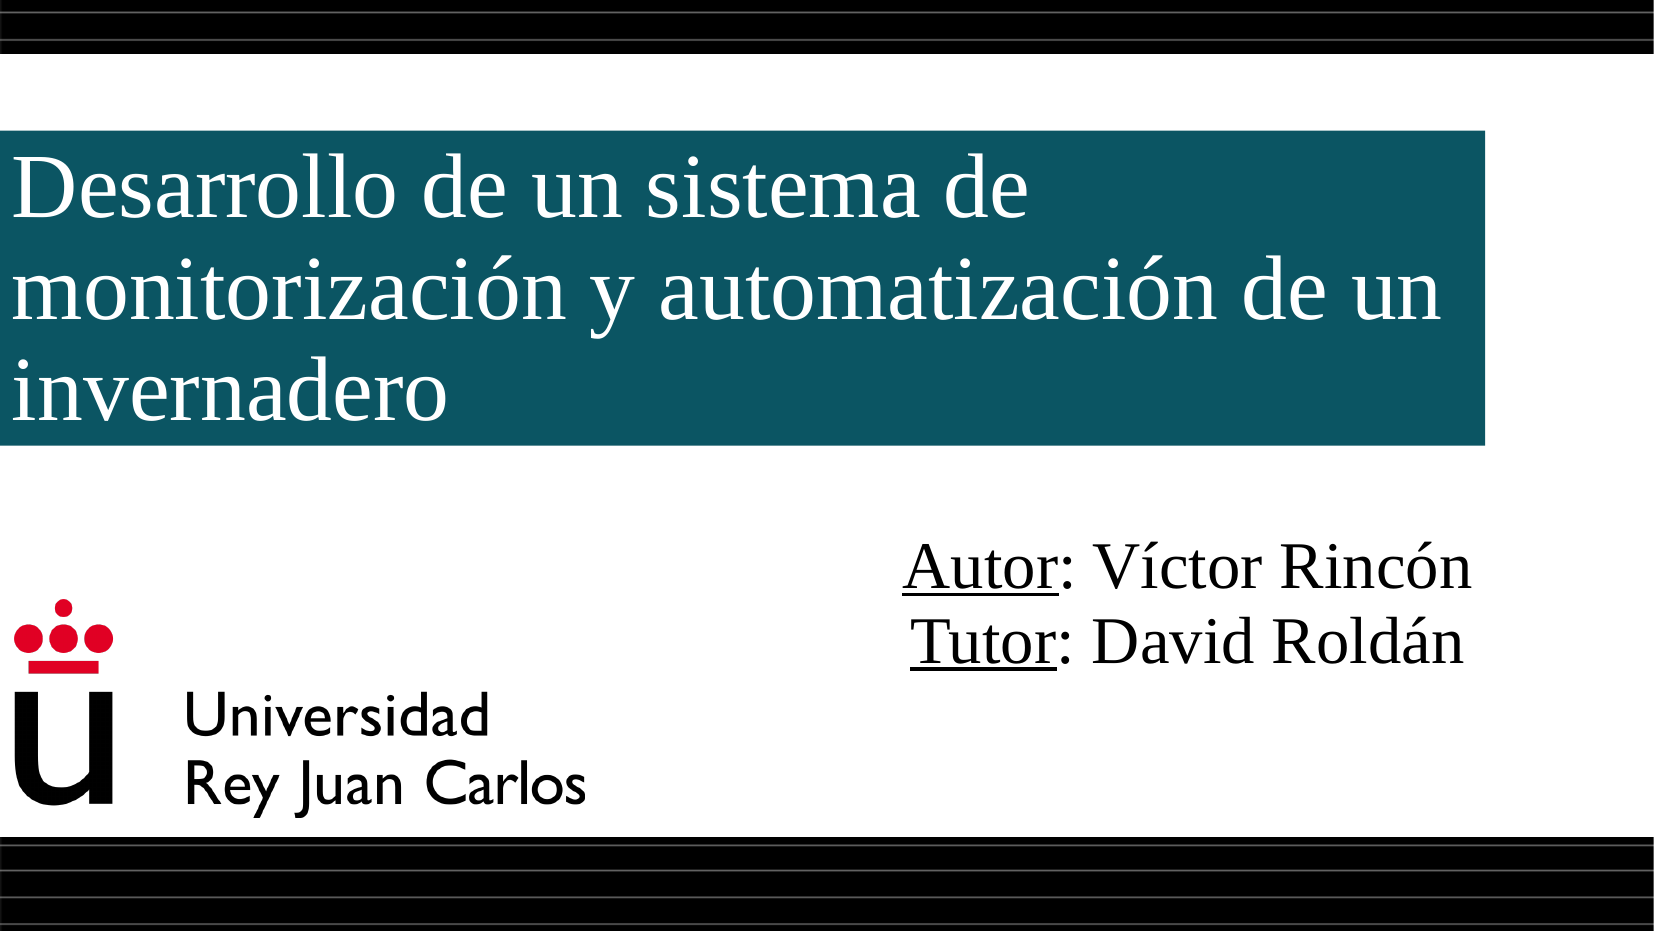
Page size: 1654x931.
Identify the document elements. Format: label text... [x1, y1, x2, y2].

picture [0, 0, 1654, 54]
picture [0, 837, 1654, 931]
picture [14, 599, 585, 818]
title Desarrollo de un sistema de monitorización y automatización de un invernadero [0, 130, 1486, 446]
subtitle Autor: Víctor Rincón Tutor: David Roldán [756, 529, 1619, 743]
